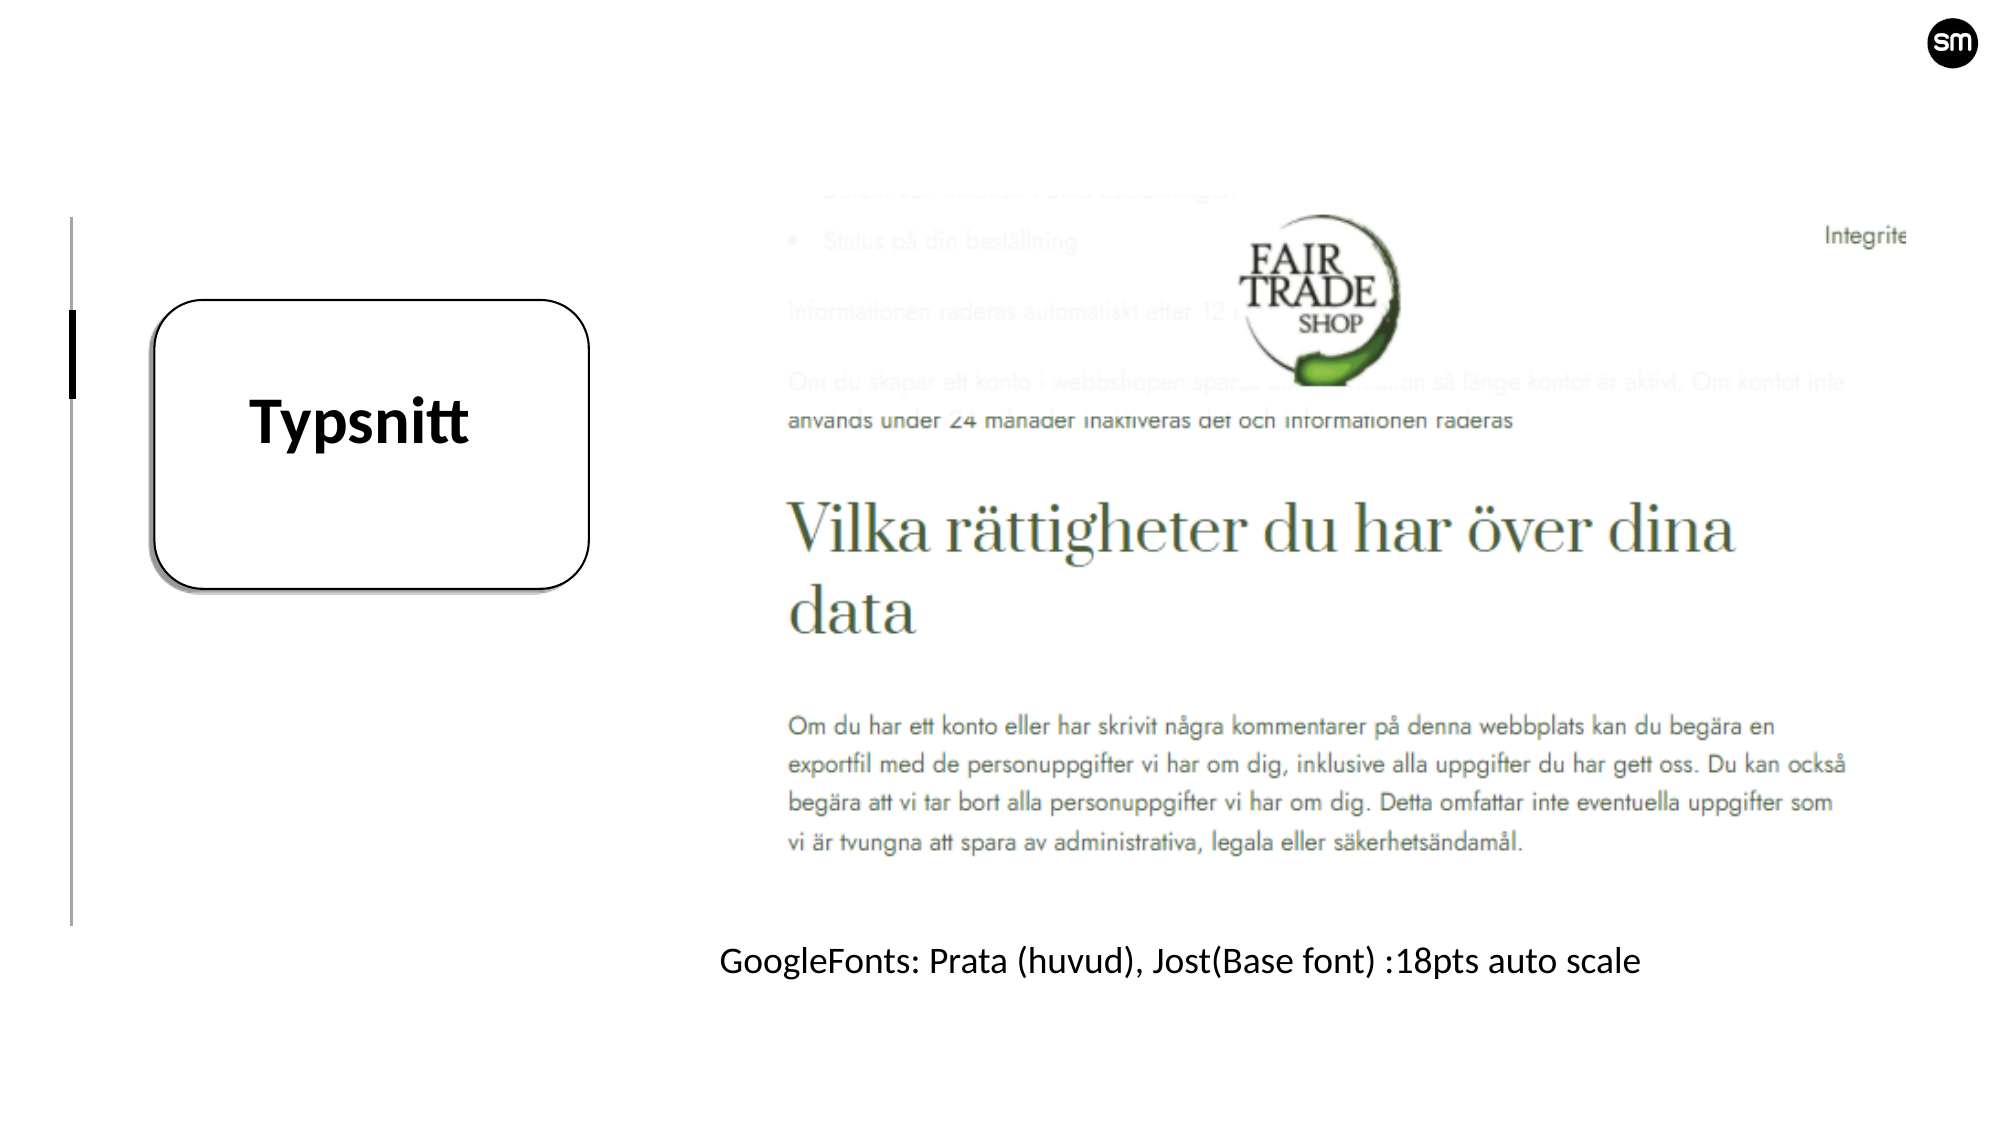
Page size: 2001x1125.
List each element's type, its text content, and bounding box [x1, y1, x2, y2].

picture [704, 195, 1907, 896]
list Typsnitt [234, 387, 521, 494]
text_box GoogleFonts: Prata (huvud), Jost(Base font) :18pts auto scale [704, 929, 1741, 990]
